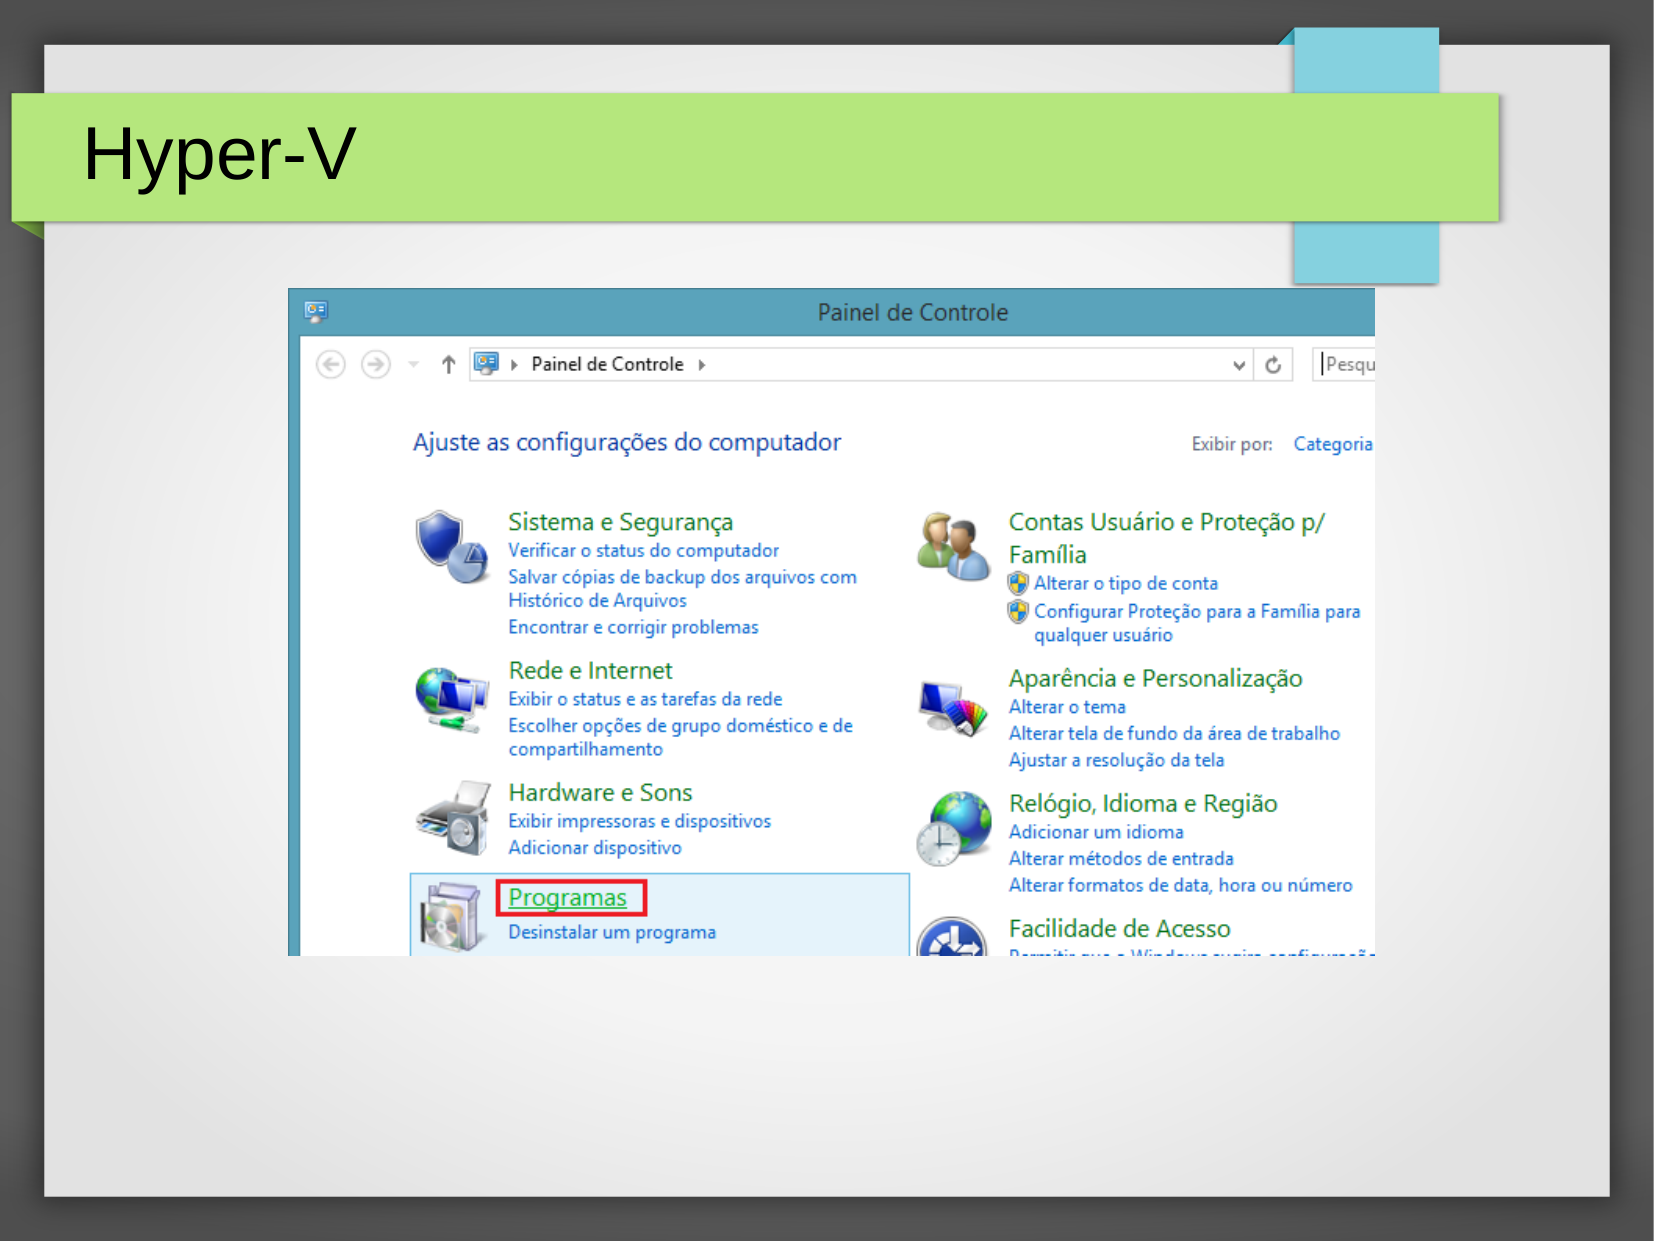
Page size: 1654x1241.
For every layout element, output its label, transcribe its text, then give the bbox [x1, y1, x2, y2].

picture [0, 0, 1654, 1241]
title Hyper-V [82, 94, 1264, 213]
